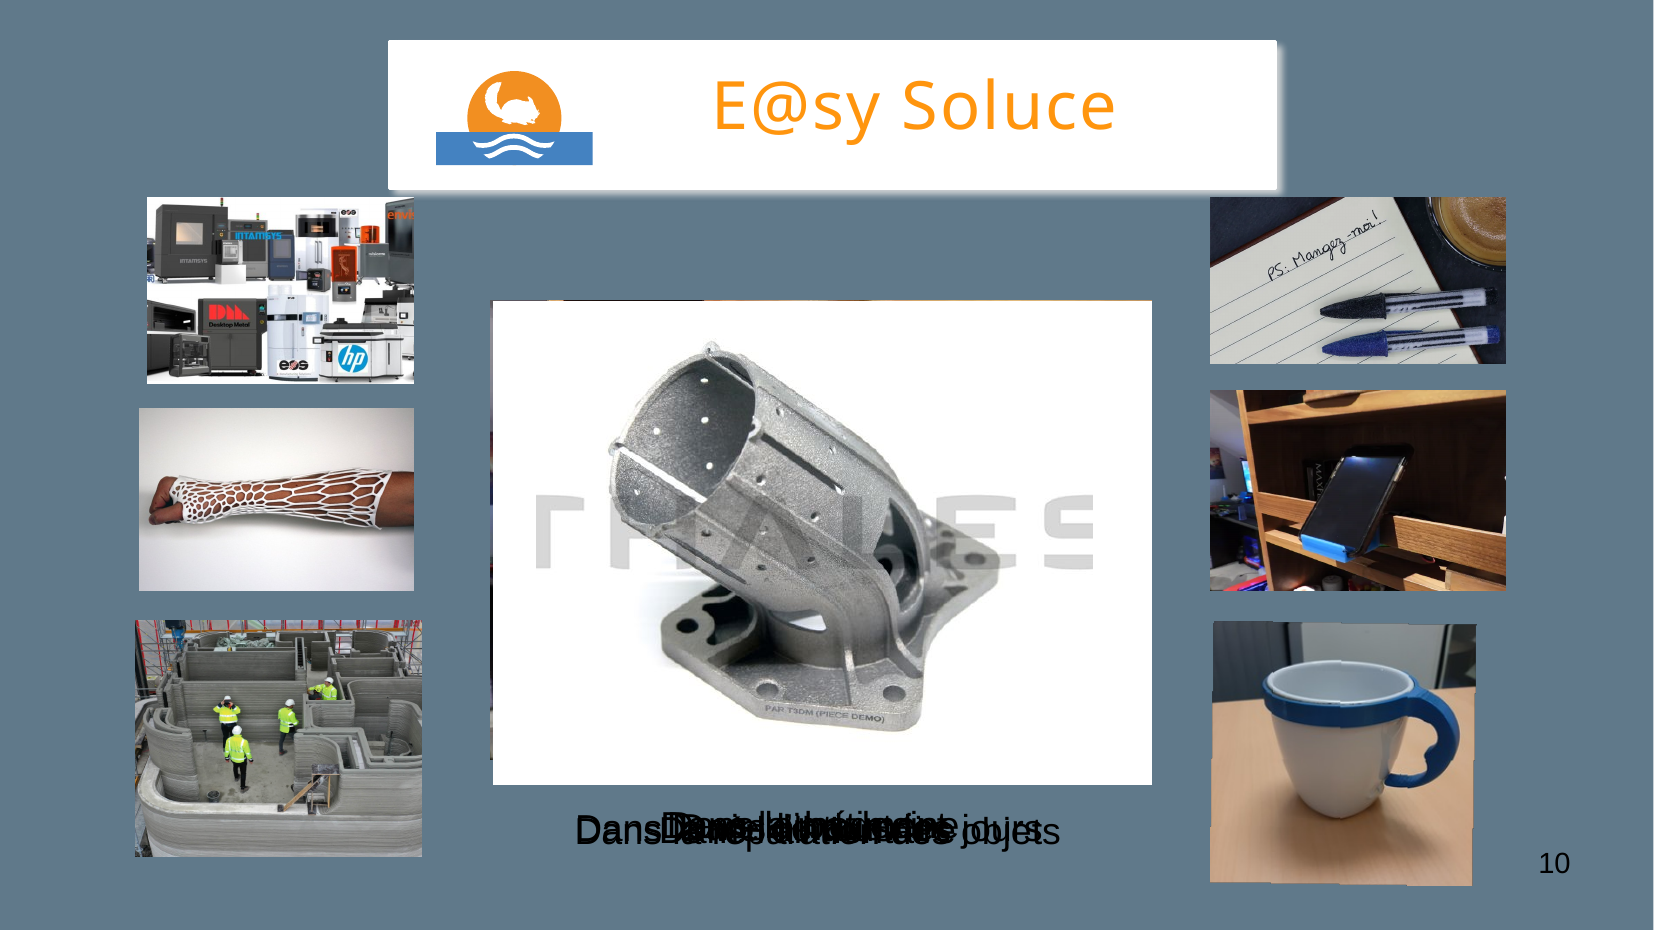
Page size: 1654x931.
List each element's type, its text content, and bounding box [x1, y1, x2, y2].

text_box Dans la réparation des objets [559, 803, 1078, 860]
picture [135, 620, 422, 857]
picture [1210, 197, 1506, 364]
picture [1210, 390, 1506, 591]
picture [147, 197, 414, 384]
picture [139, 408, 414, 591]
text_box Dans la vie de tous les jours [560, 800, 1082, 862]
picture [490, 300, 1152, 785]
picture [1210, 620, 1477, 886]
